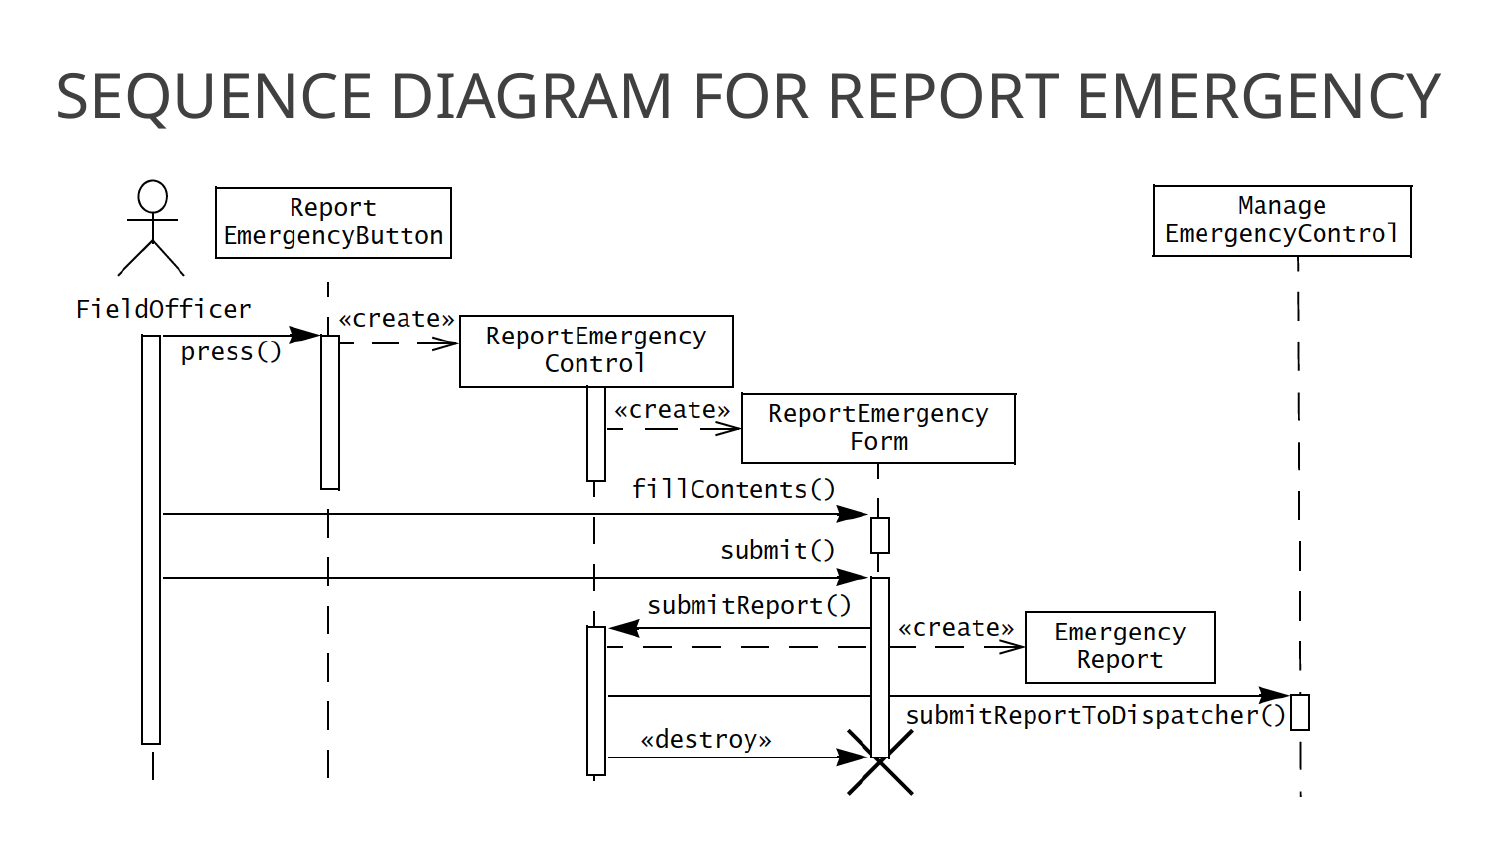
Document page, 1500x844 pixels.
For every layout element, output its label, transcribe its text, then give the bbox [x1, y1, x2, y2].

title sequence diagram for report emergency [30, 23, 1467, 164]
picture [66, 163, 1432, 817]
